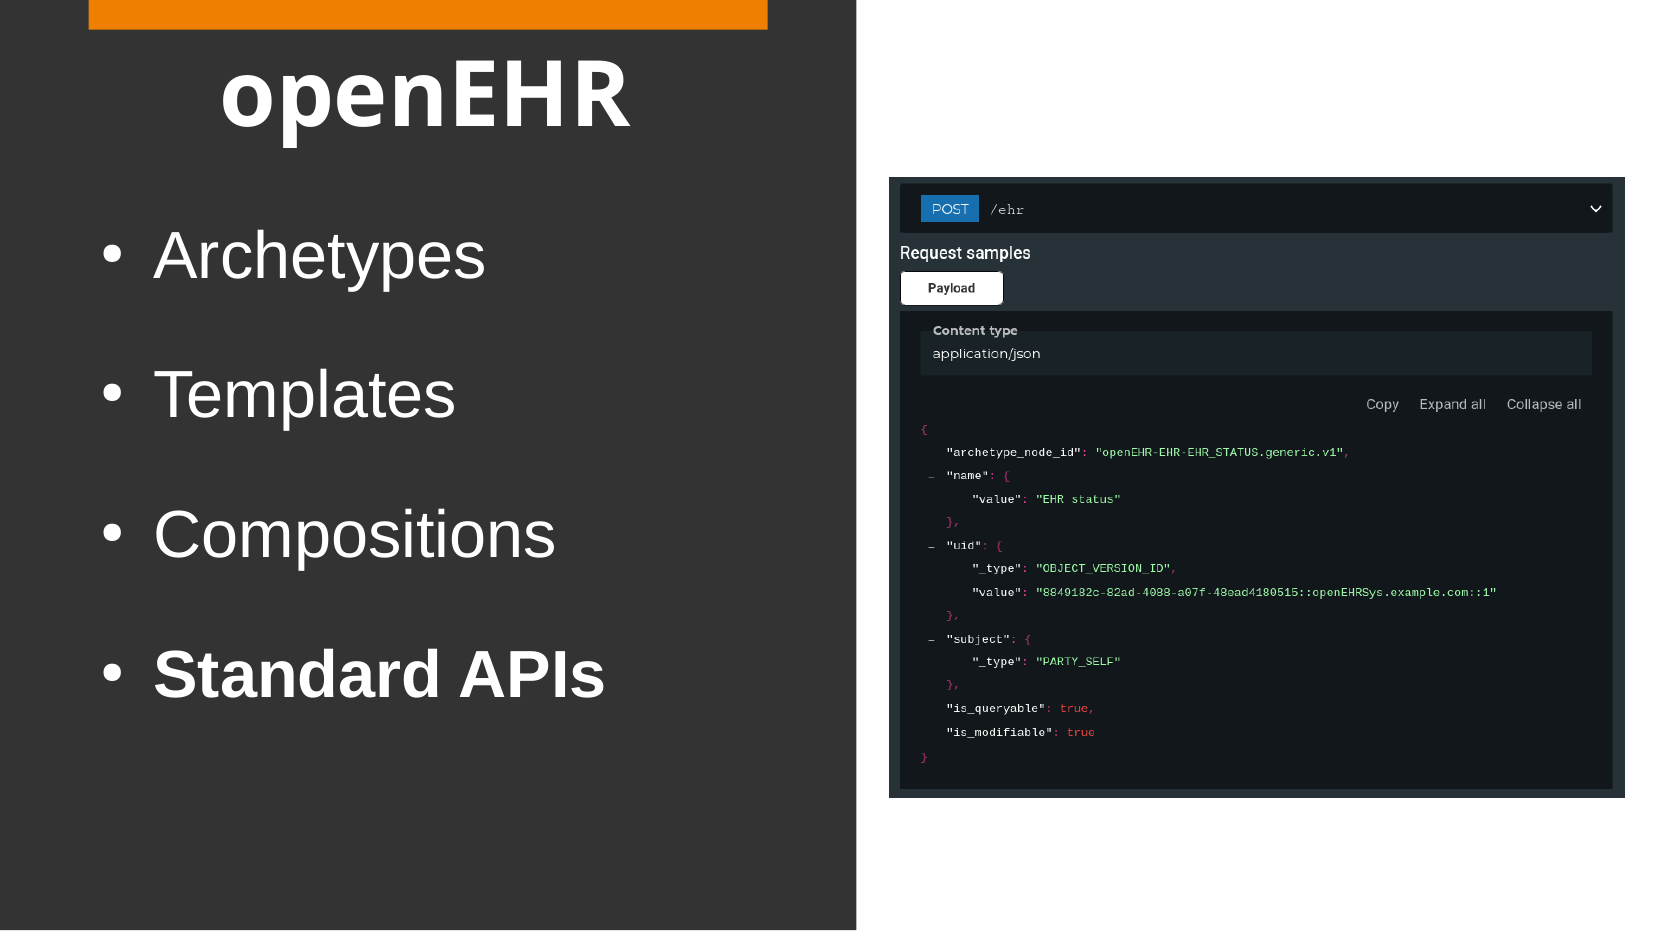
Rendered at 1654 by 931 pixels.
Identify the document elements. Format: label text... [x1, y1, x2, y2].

text_box [0, 0, 857, 931]
title openEHR [82, 13, 768, 169]
list Archetypes Templates Compositions Standard APIs [82, 217, 768, 857]
picture [889, 177, 1625, 798]
